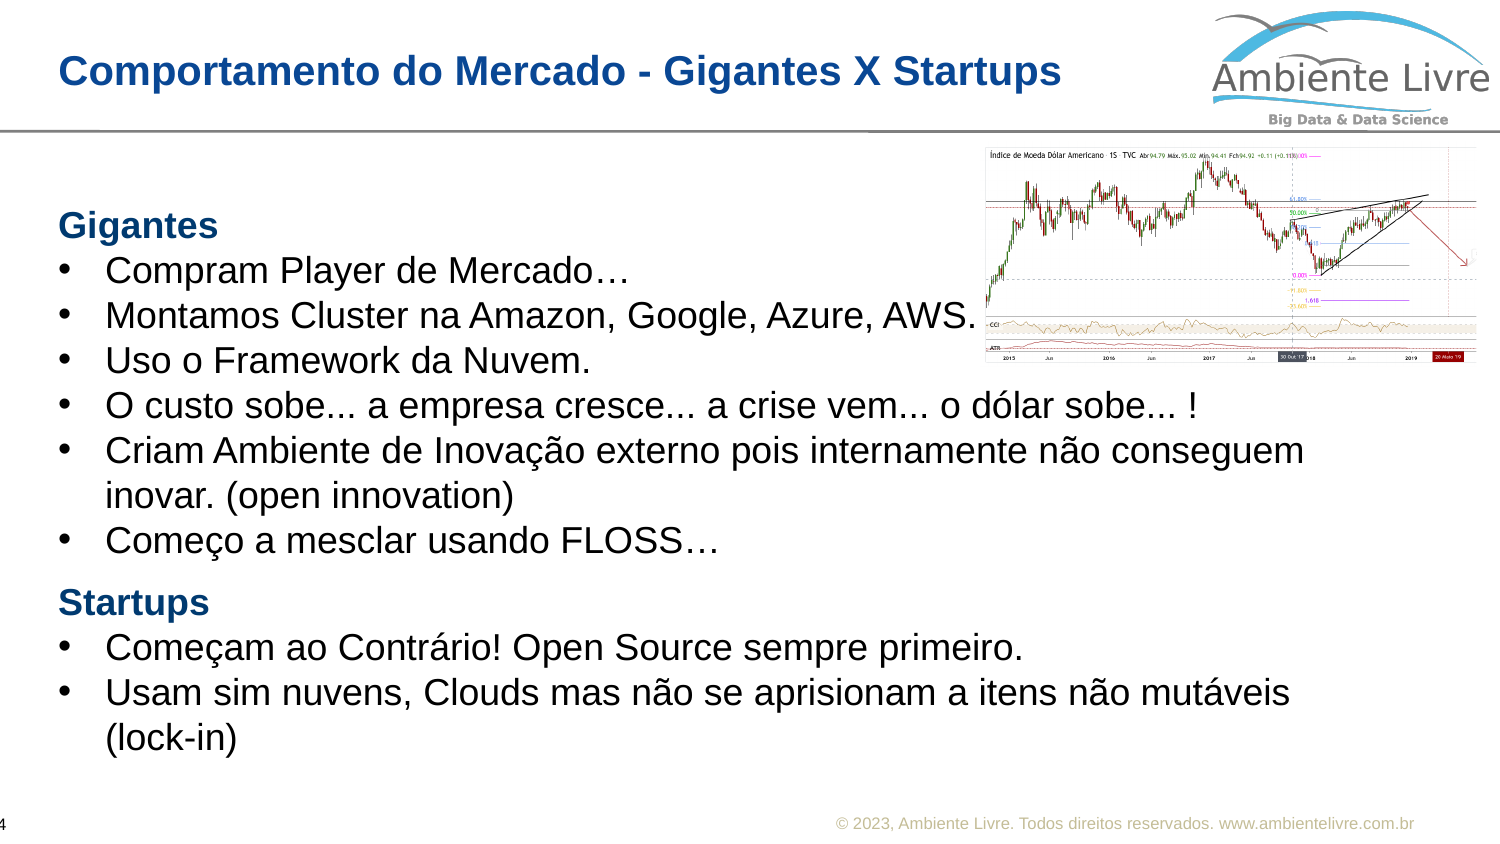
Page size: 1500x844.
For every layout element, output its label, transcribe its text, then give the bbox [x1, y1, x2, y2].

picture [980, 141, 1477, 367]
text_box Startups Começam ao Contrário! Open Source sempre primeiro. Usam sim nuvens, Clouds mas não se aprisionam a itens não mutáveis (lock-in) [43, 570, 1358, 766]
picture [1212, 11, 1489, 127]
text_box Gigantes Compram Player de Mercado… Montamos Cluster na Amazon, Google, Azure, AWS. Uso o Framework da Nuvem. O custo sobe... a empresa cresce... a crise vem... o dólar sobe... ! Criam Ambiente de Inovação externo pois internamente não conseguem inovar. (open innovation) Começo a mesclar usando FLOSS… [43, 193, 1358, 569]
title Comportamento do Mercado - Gigantes X Startups [43, 8, 1127, 129]
